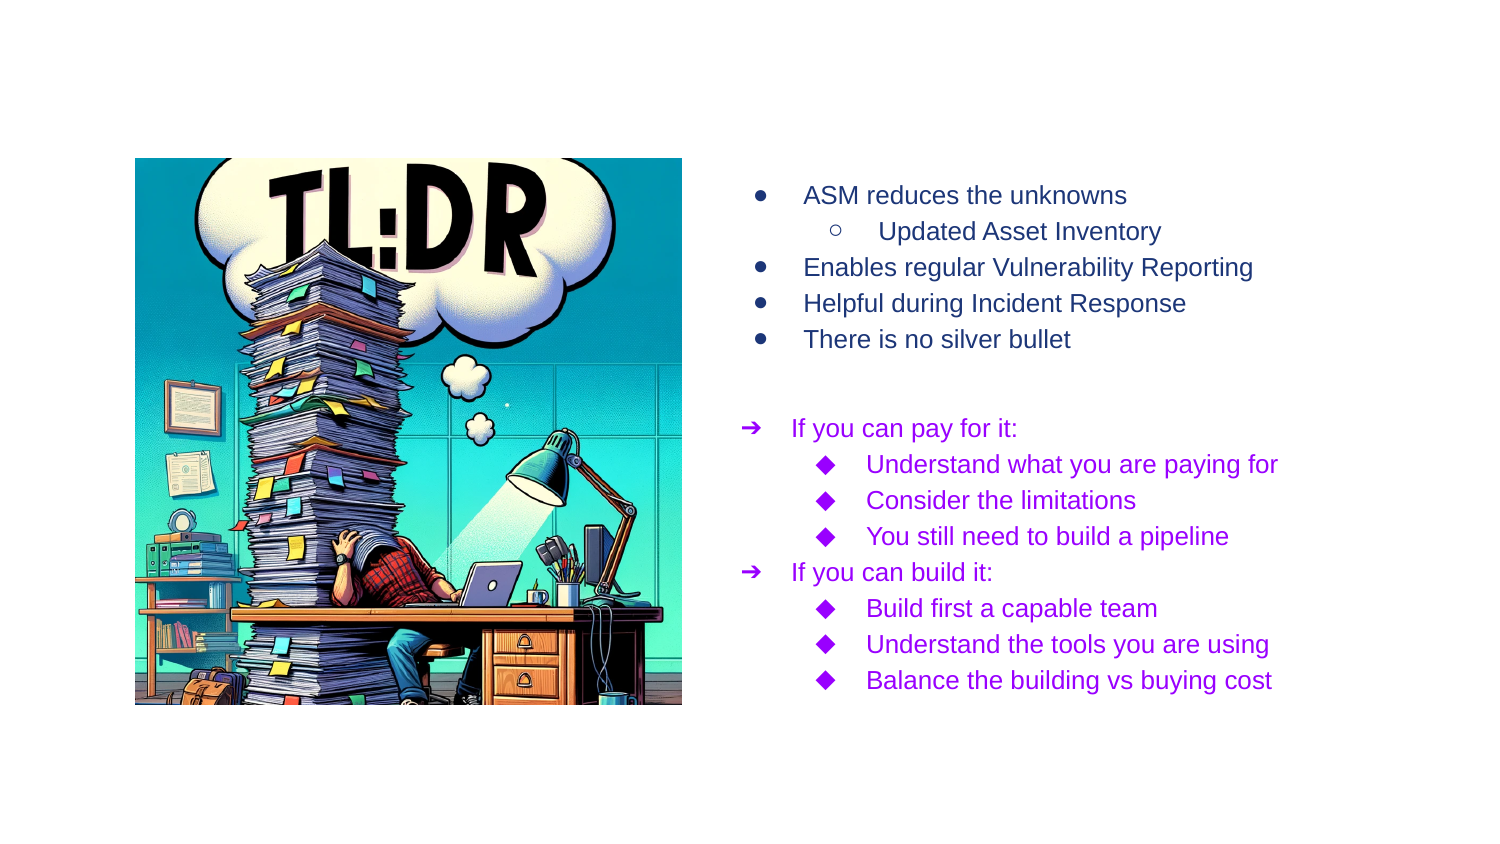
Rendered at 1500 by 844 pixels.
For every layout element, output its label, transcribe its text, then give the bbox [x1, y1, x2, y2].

text_box If you can pay for it: Understand what you are paying for Consider the limitations You still need to build a pipeline If you can build it: Build first a capable team Understand the tools you are using Balance the building vs buying cost [701, 392, 1308, 710]
list ASM reduces the unknowns Updated Asset Inventory Enables regular Vulnerability Reporting Helpful during Incident Response There is no silver bullet [713, 158, 1320, 378]
picture [135, 158, 682, 705]
